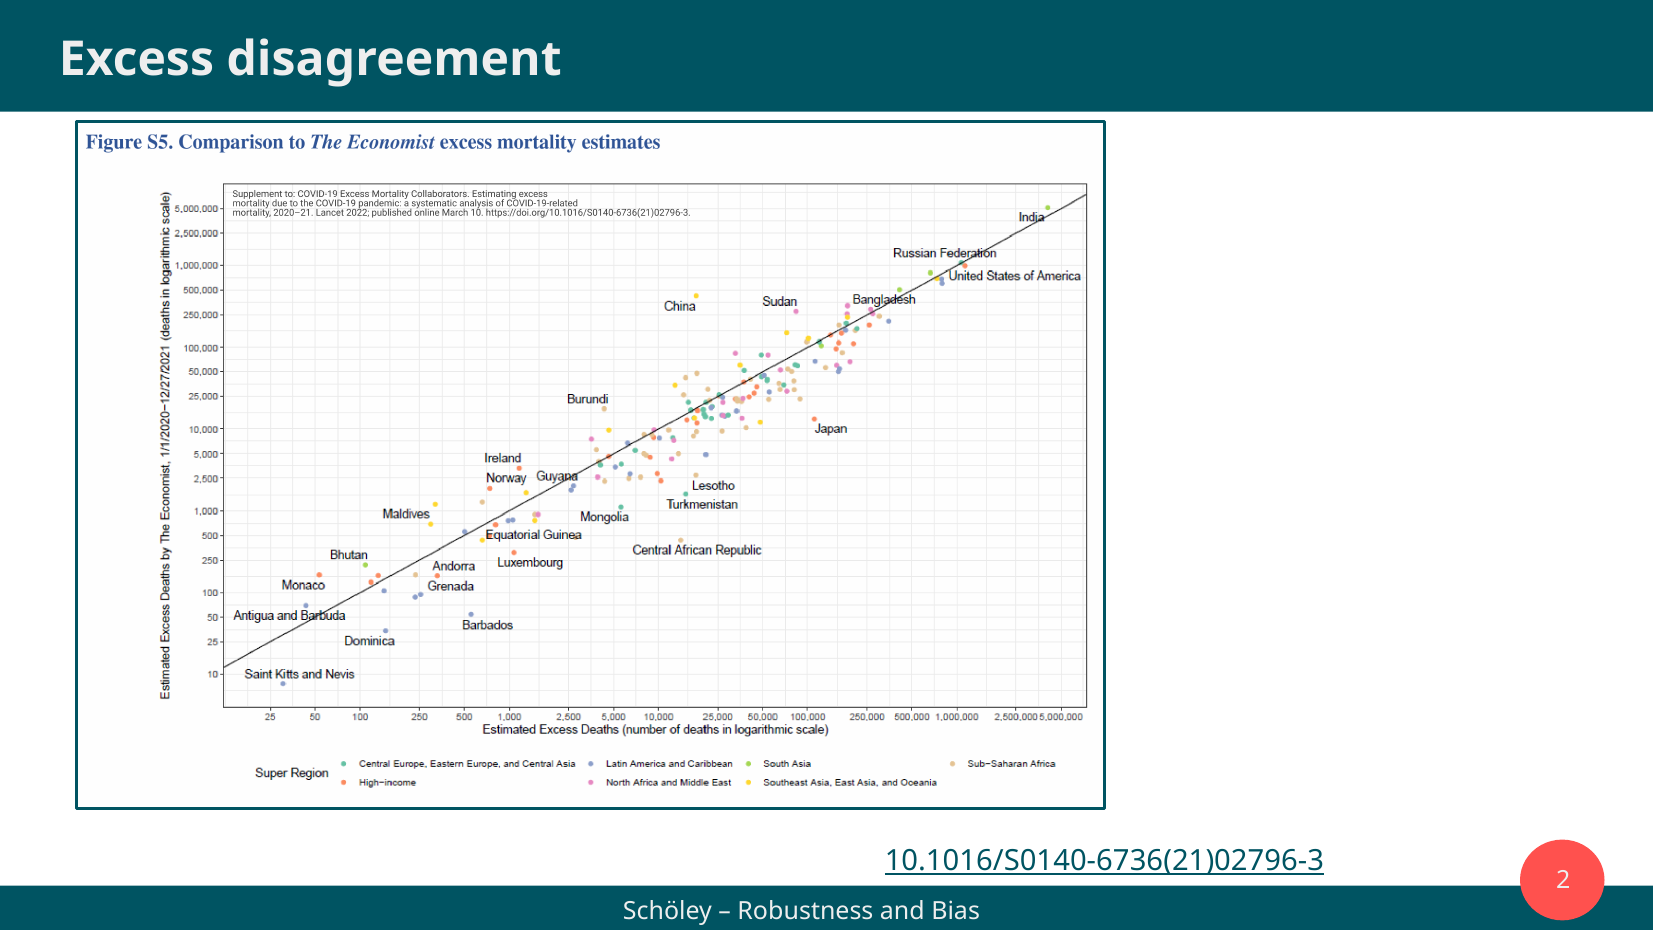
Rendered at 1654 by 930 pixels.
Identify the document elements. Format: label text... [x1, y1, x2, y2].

text_box 10.1016/S0140-6736(21)02796-3 [870, 831, 1516, 886]
title Excess disagreement [58, 0, 1594, 117]
picture [77, 123, 1103, 807]
